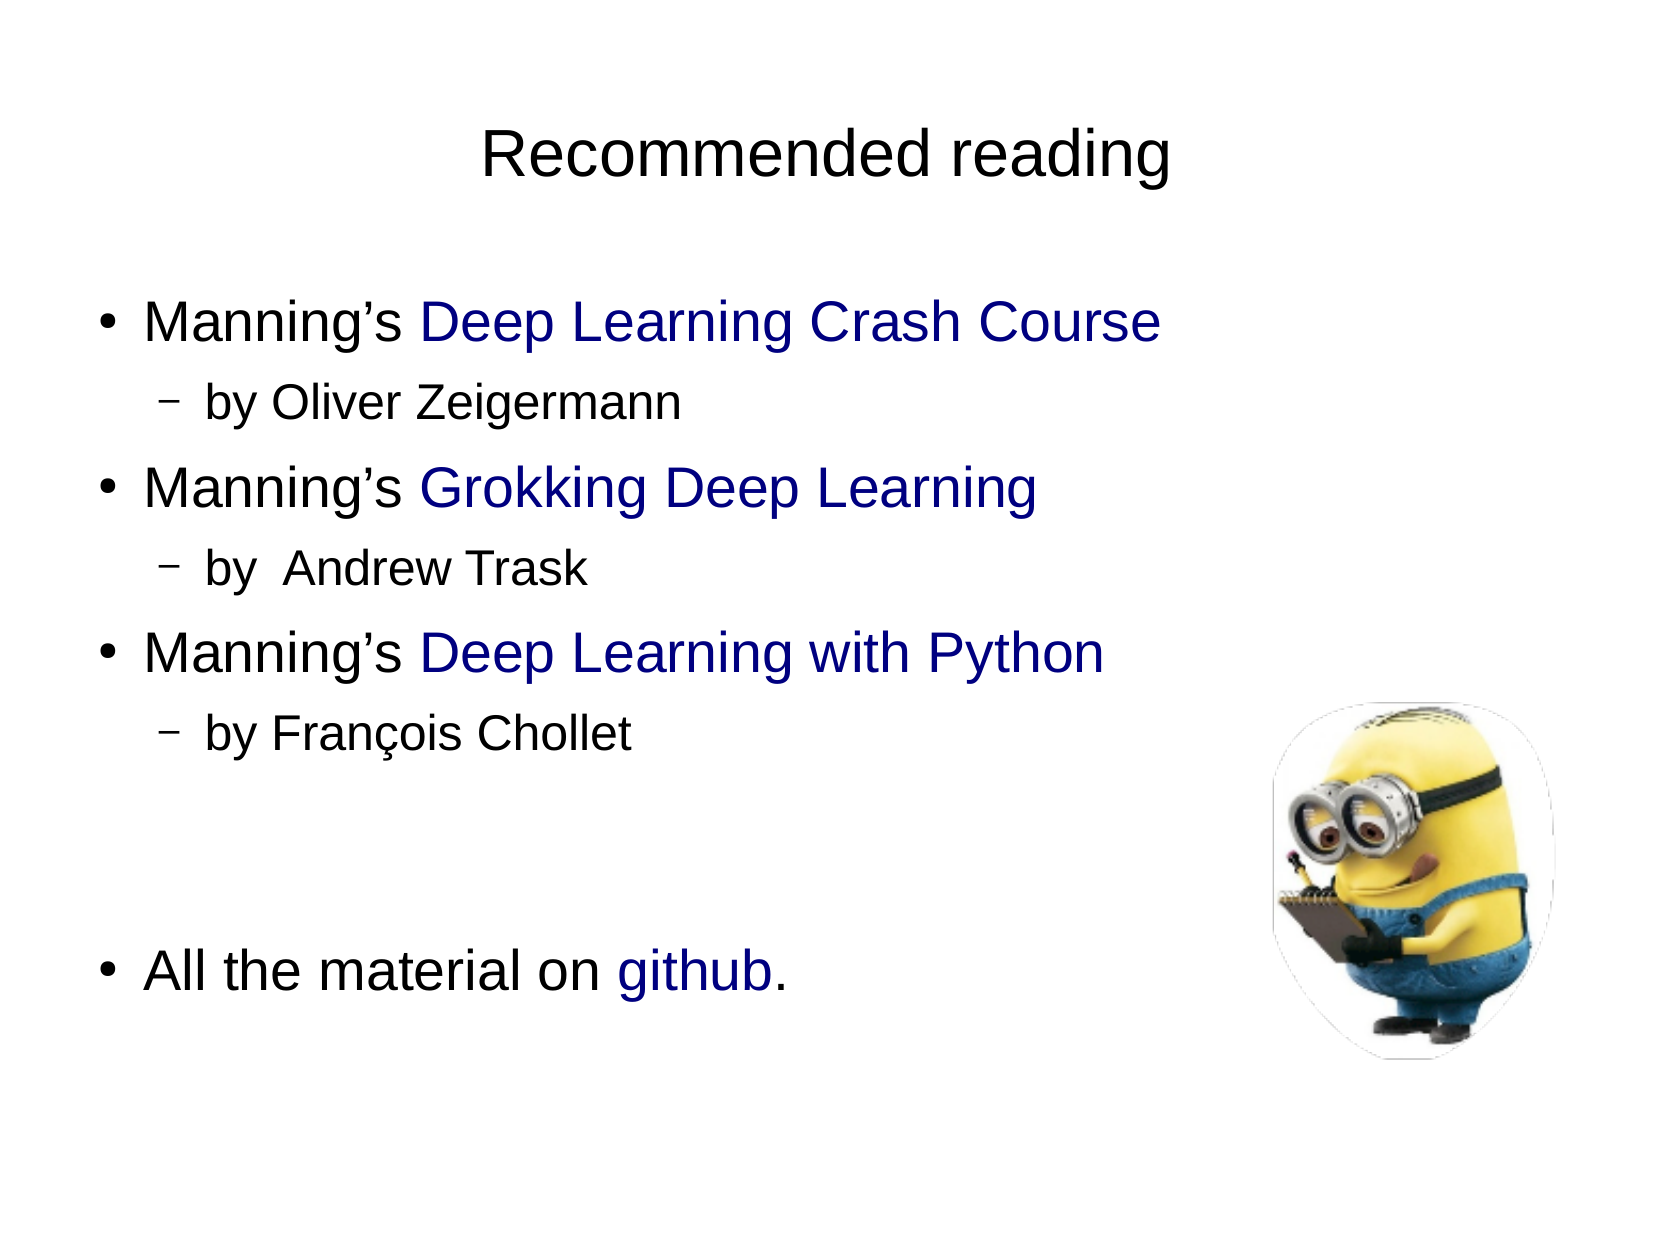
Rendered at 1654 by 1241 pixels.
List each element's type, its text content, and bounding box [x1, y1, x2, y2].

title Recommended reading [82, 49, 1571, 257]
list Manning’s Deep Learning Crash Course by Oliver Zeigermann Manning’s Grokking Deep Learning by Andrew Trask Manning’s Deep Learning with Python by François Chollet All the material on github. [82, 290, 1571, 1010]
picture [1259, 699, 1560, 1066]
